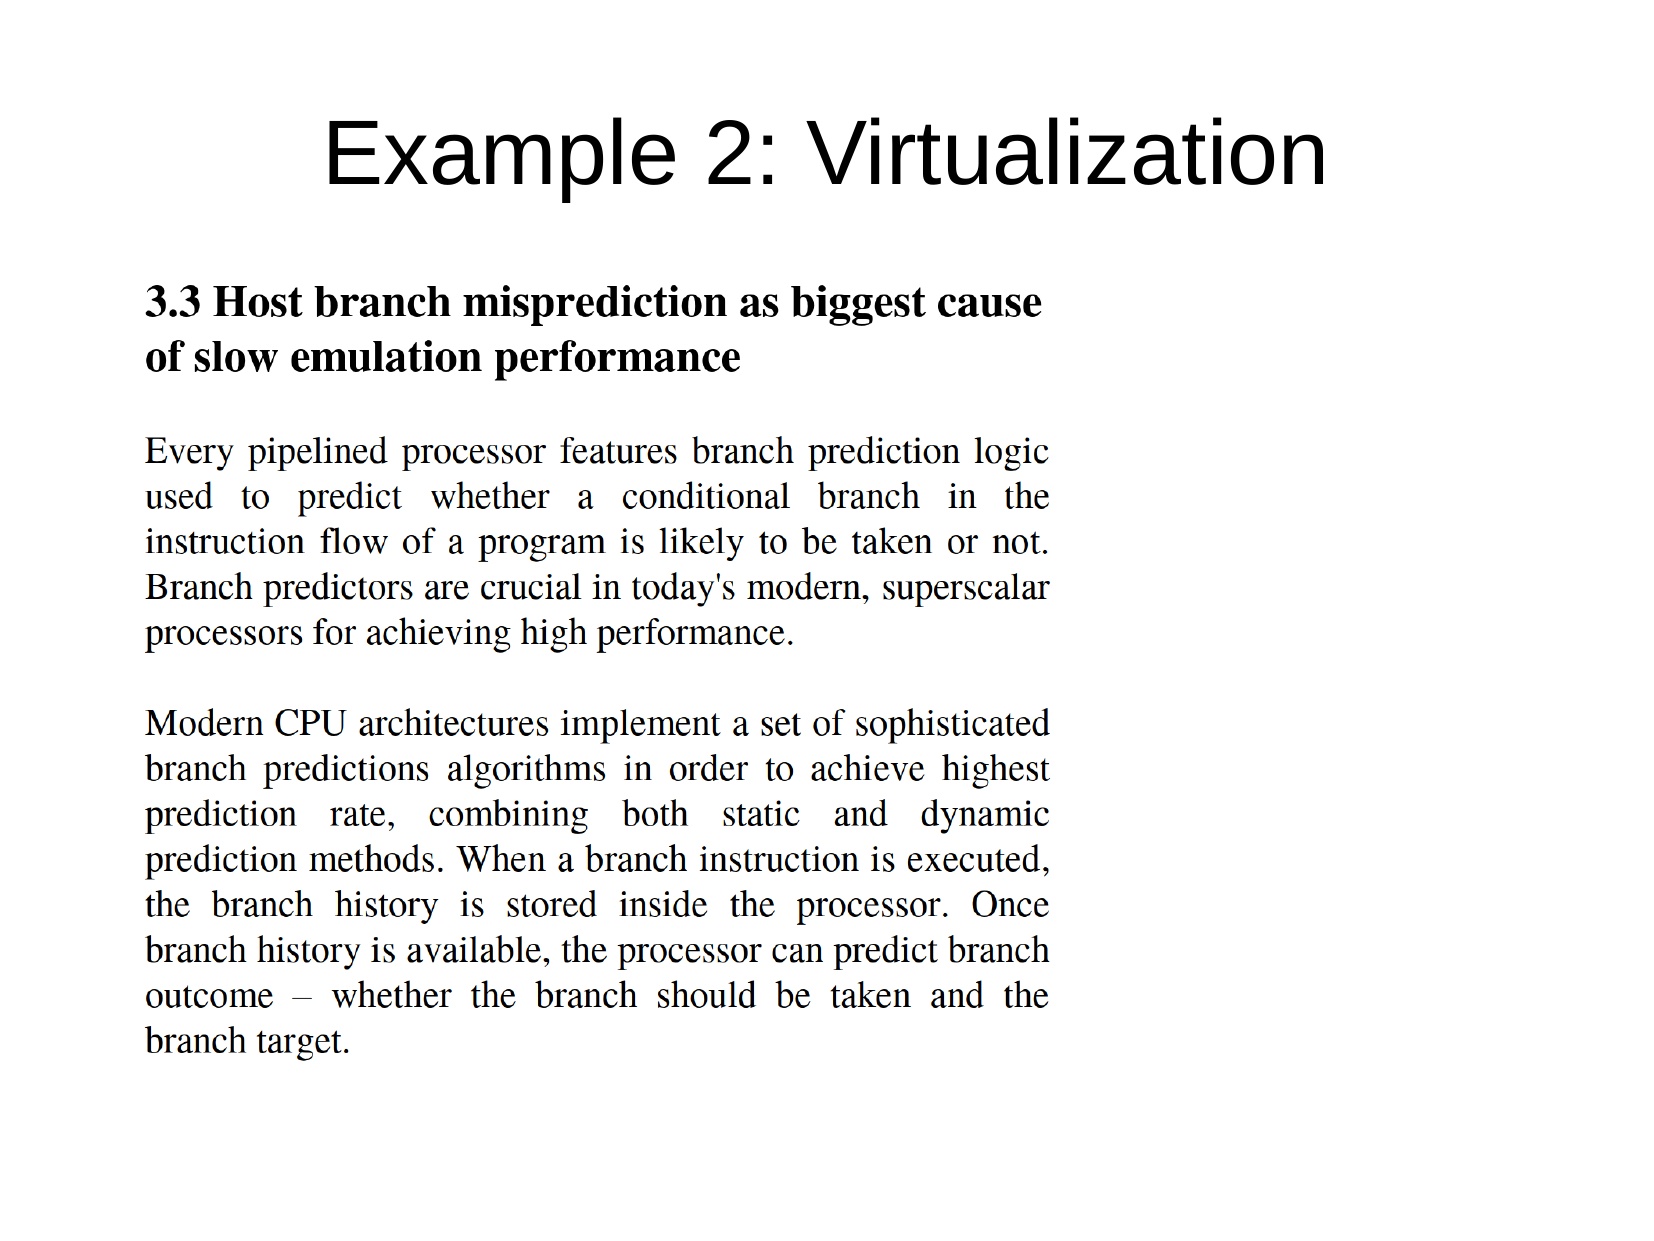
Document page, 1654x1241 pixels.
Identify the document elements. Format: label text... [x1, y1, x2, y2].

picture [112, 262, 1088, 1088]
title Example 2: Virtualization [82, 49, 1571, 257]
